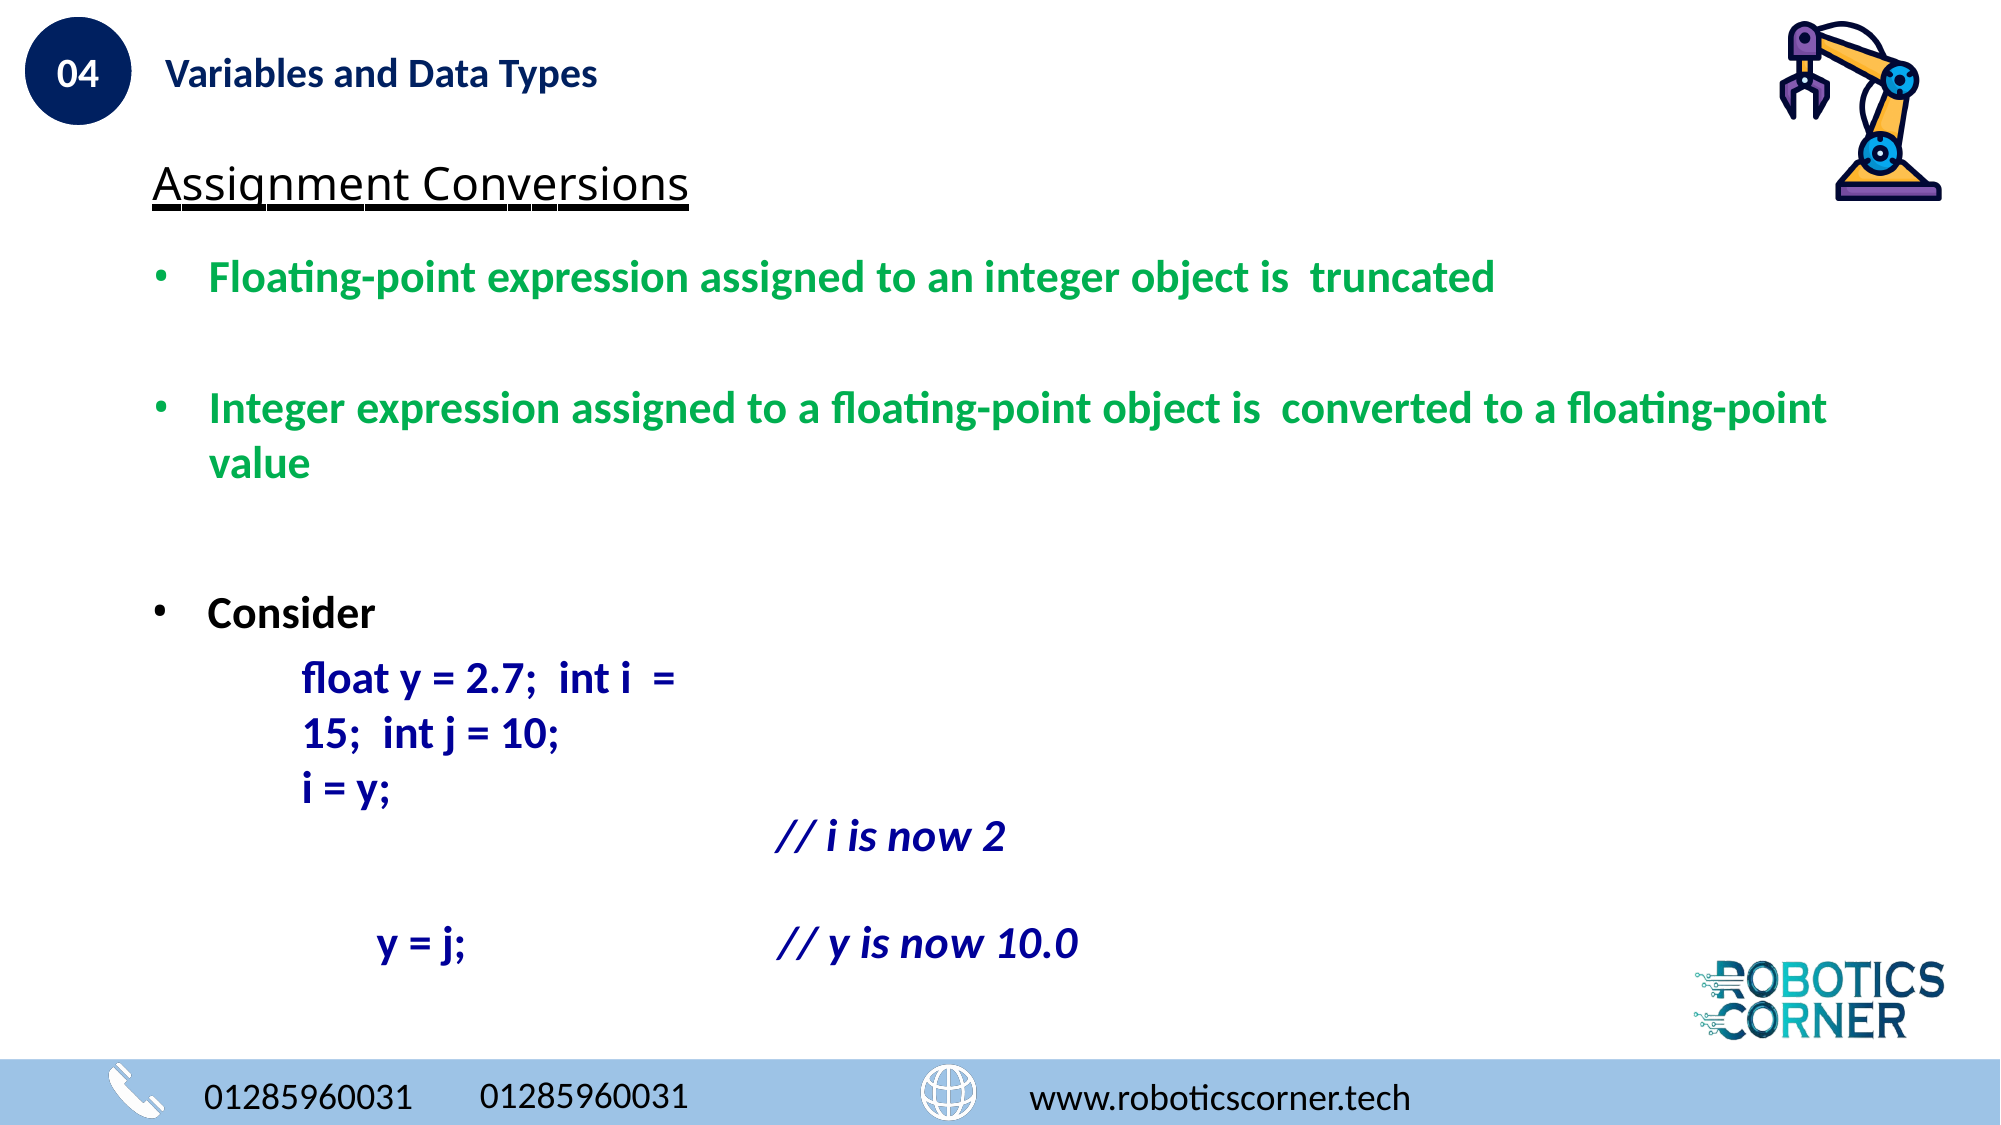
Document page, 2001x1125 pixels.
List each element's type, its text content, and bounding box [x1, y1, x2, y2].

text_box Consider float y = 2.7; int i = 15; int j = 10; i = y; [149, 570, 738, 813]
text_box Floating-point expression assigned to an integer object is truncated Integer expression assigned to a floating-point object is converted to a floating-point value [150, 244, 1861, 489]
picture [1680, 859, 1953, 1059]
text_box // i is now 2 [774, 803, 1122, 861]
text_box // y is now 10.0 [776, 909, 1229, 968]
text_box [981, 1059, 2000, 1125]
text_box 01285960031 [465, 1063, 811, 1124]
picture [103, 1057, 170, 1124]
text_box [0, 1059, 915, 1125]
title Assignment Conversions [150, 85, 811, 244]
picture [915, 1059, 981, 1125]
text_box 04 [22, 14, 134, 128]
picture [1771, 21, 1950, 201]
text_box www.roboticscorner.tech [1014, 1065, 1531, 1125]
text_box Variables and Data Types [150, 38, 697, 103]
text_box 01285960031 [189, 1064, 495, 1125]
text_box y = j; [374, 909, 515, 968]
